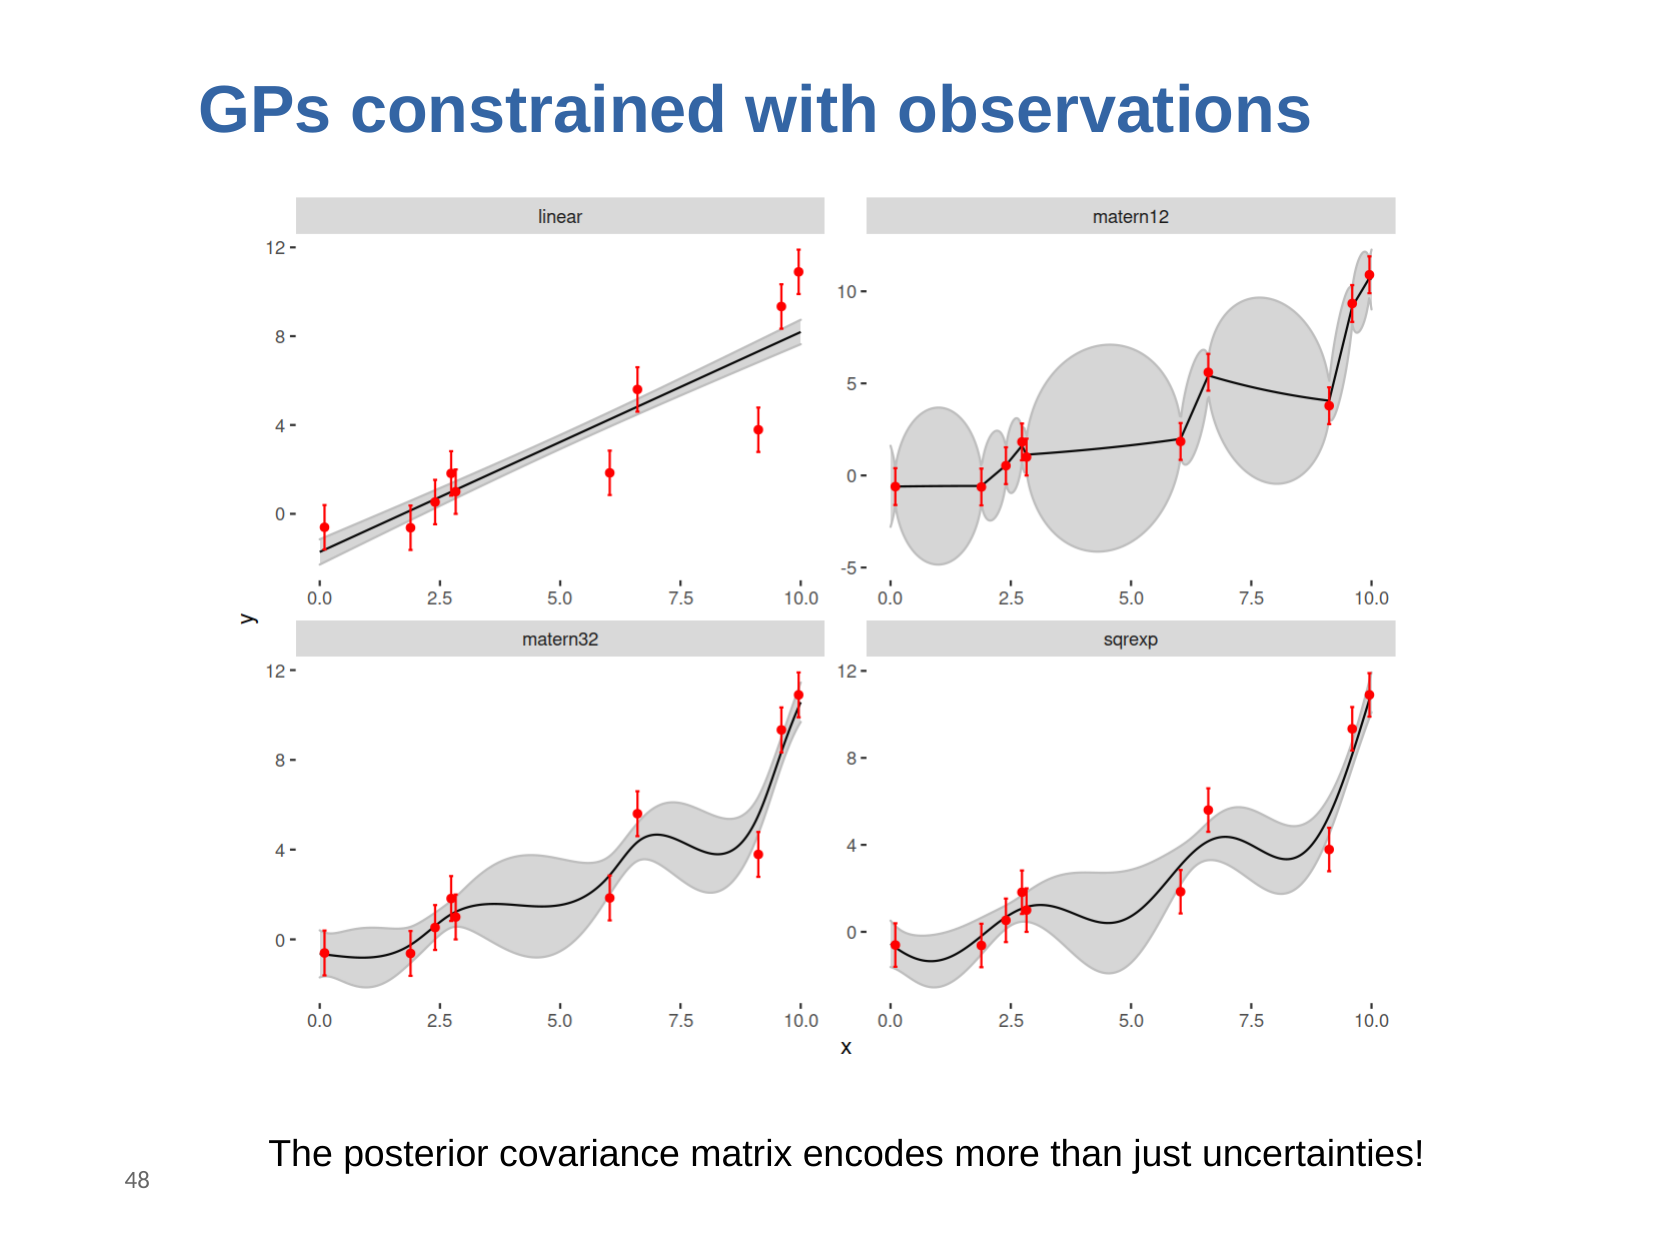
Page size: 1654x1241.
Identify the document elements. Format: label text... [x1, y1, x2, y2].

title GPs constrained with observations [147, 5, 1365, 213]
picture [225, 186, 1407, 1072]
text_box The posterior covariance matrix encodes more than just uncertainties! [253, 1125, 1441, 1182]
